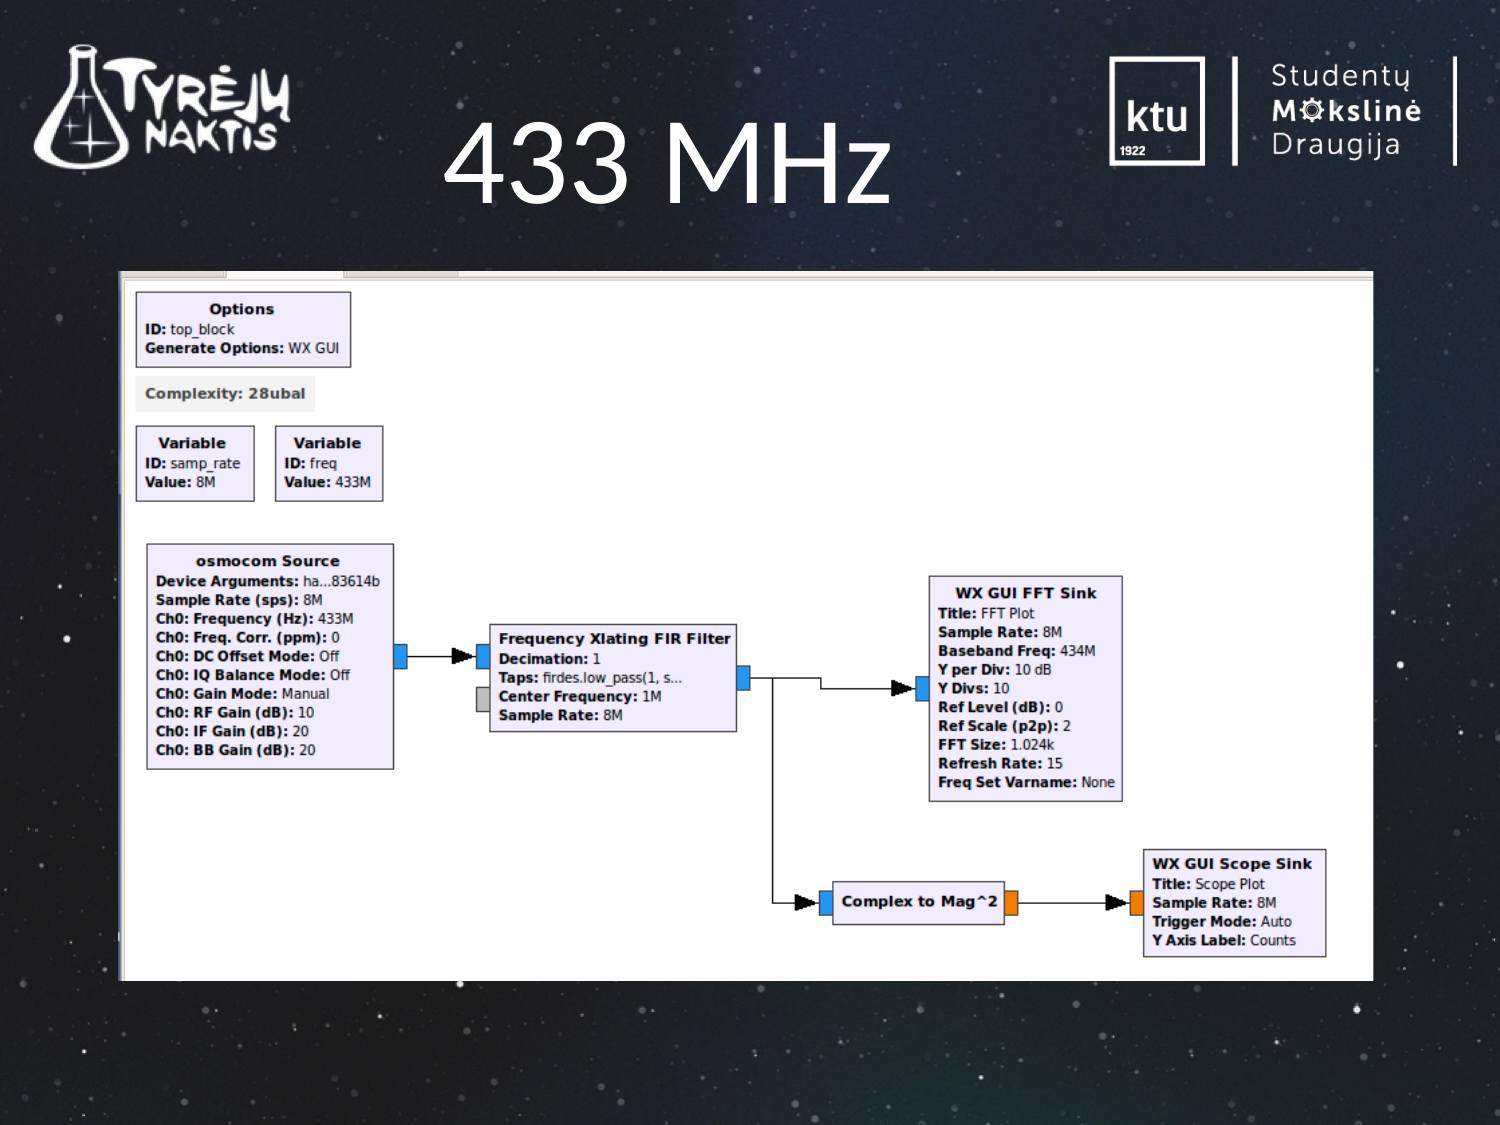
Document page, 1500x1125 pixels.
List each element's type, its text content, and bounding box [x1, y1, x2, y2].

text_box 433 MHz [427, 71, 910, 237]
list [75, 262, 1426, 1005]
picture [0, 0, 1500, 1125]
